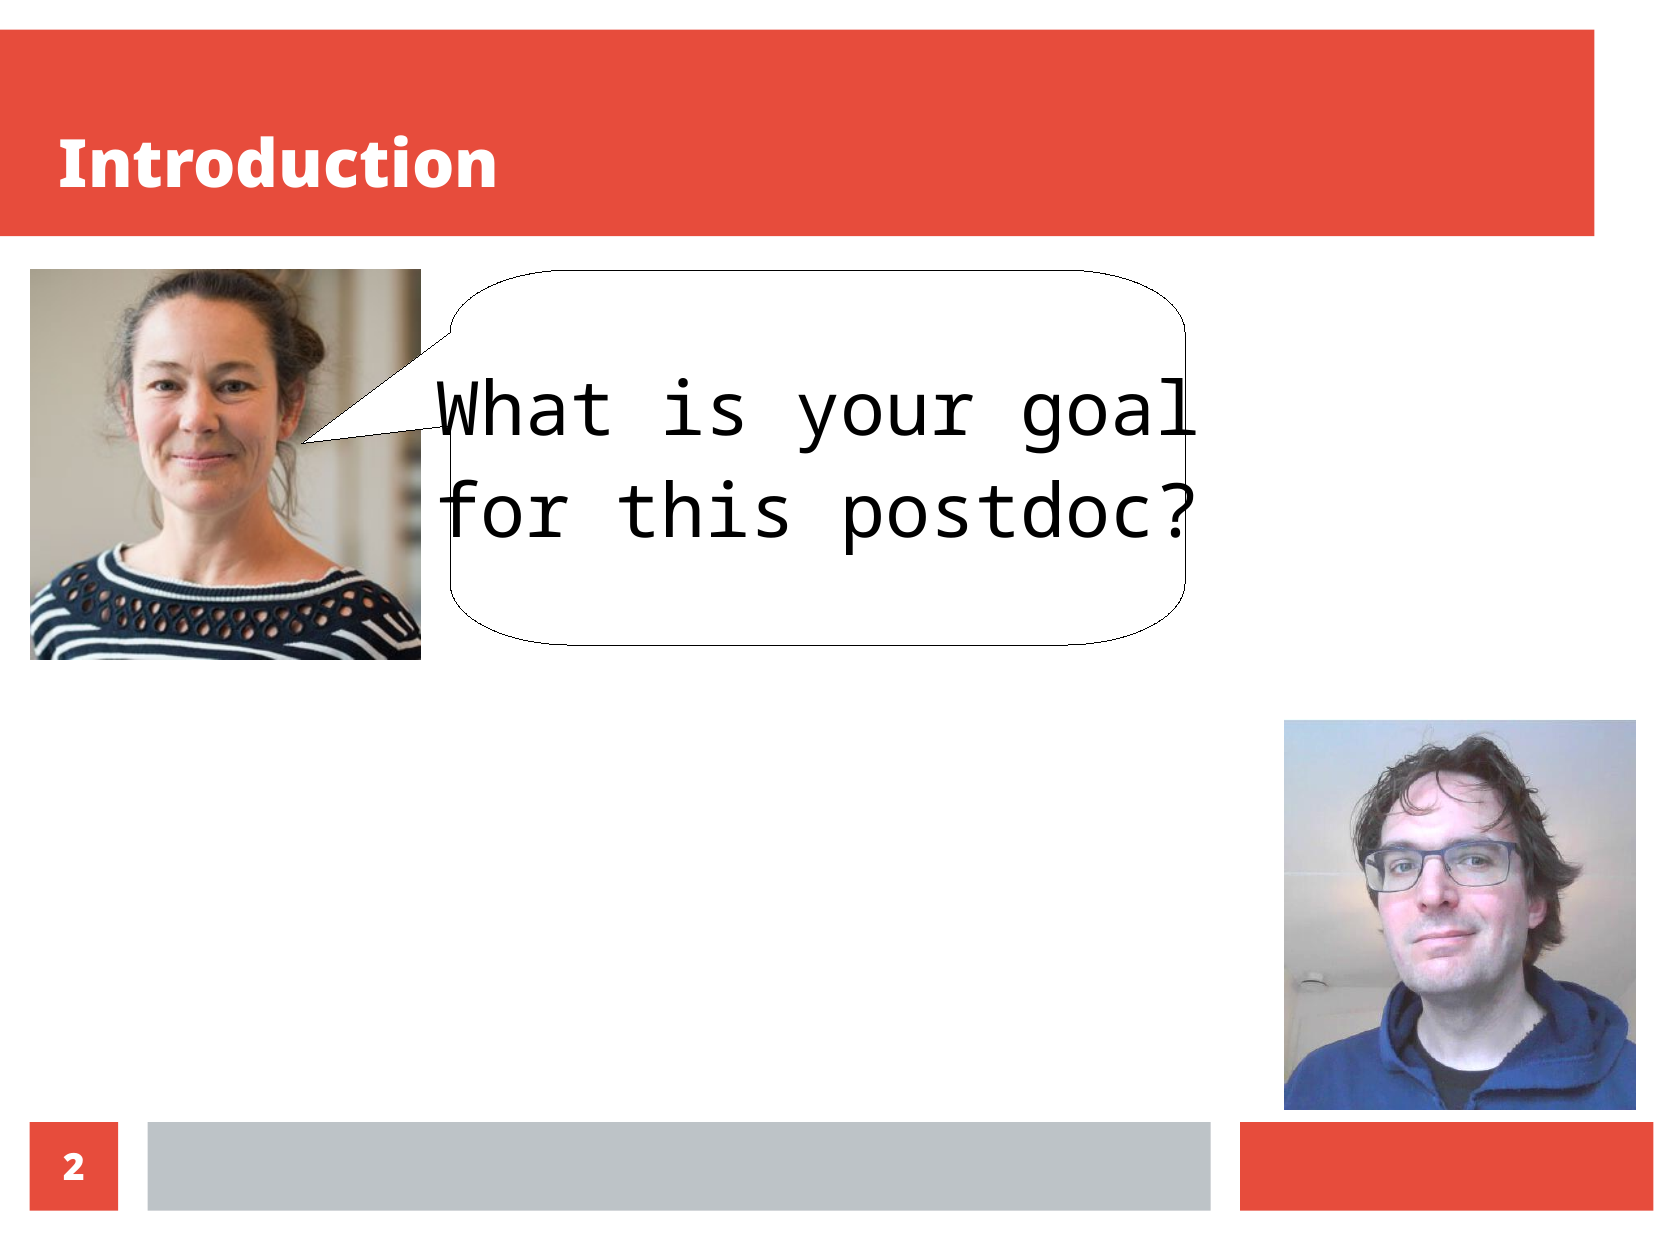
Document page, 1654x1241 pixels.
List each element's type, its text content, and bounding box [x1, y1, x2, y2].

title Introduction [59, 59, 1595, 207]
picture [30, 269, 421, 661]
picture [1284, 719, 1636, 1111]
text_box What is your goal for this postdoc? [301, 270, 1186, 646]
